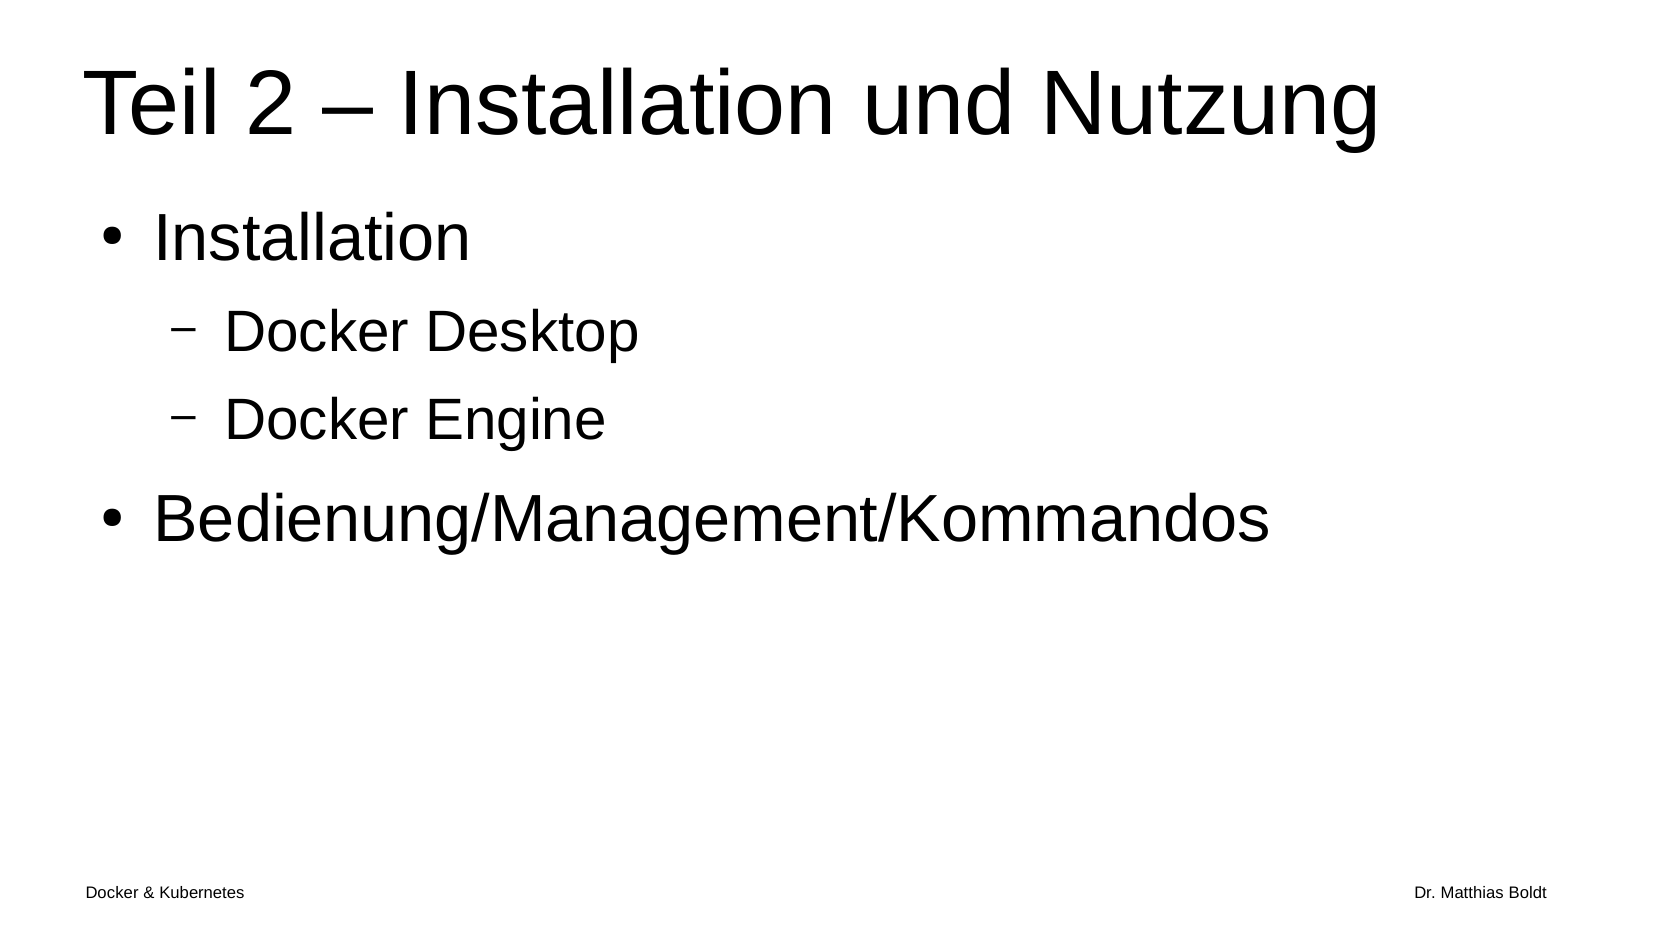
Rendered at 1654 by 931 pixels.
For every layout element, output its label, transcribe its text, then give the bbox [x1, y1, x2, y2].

title Teil 2 – Installation und Nutzung [82, 0, 1619, 206]
list Installation Docker Desktop Docker Engine Bedienung/Management/Kommandos [82, 199, 1571, 845]
text_box Docker & Kubernetes Dr. Matthias Boldt [70, 875, 1563, 910]
